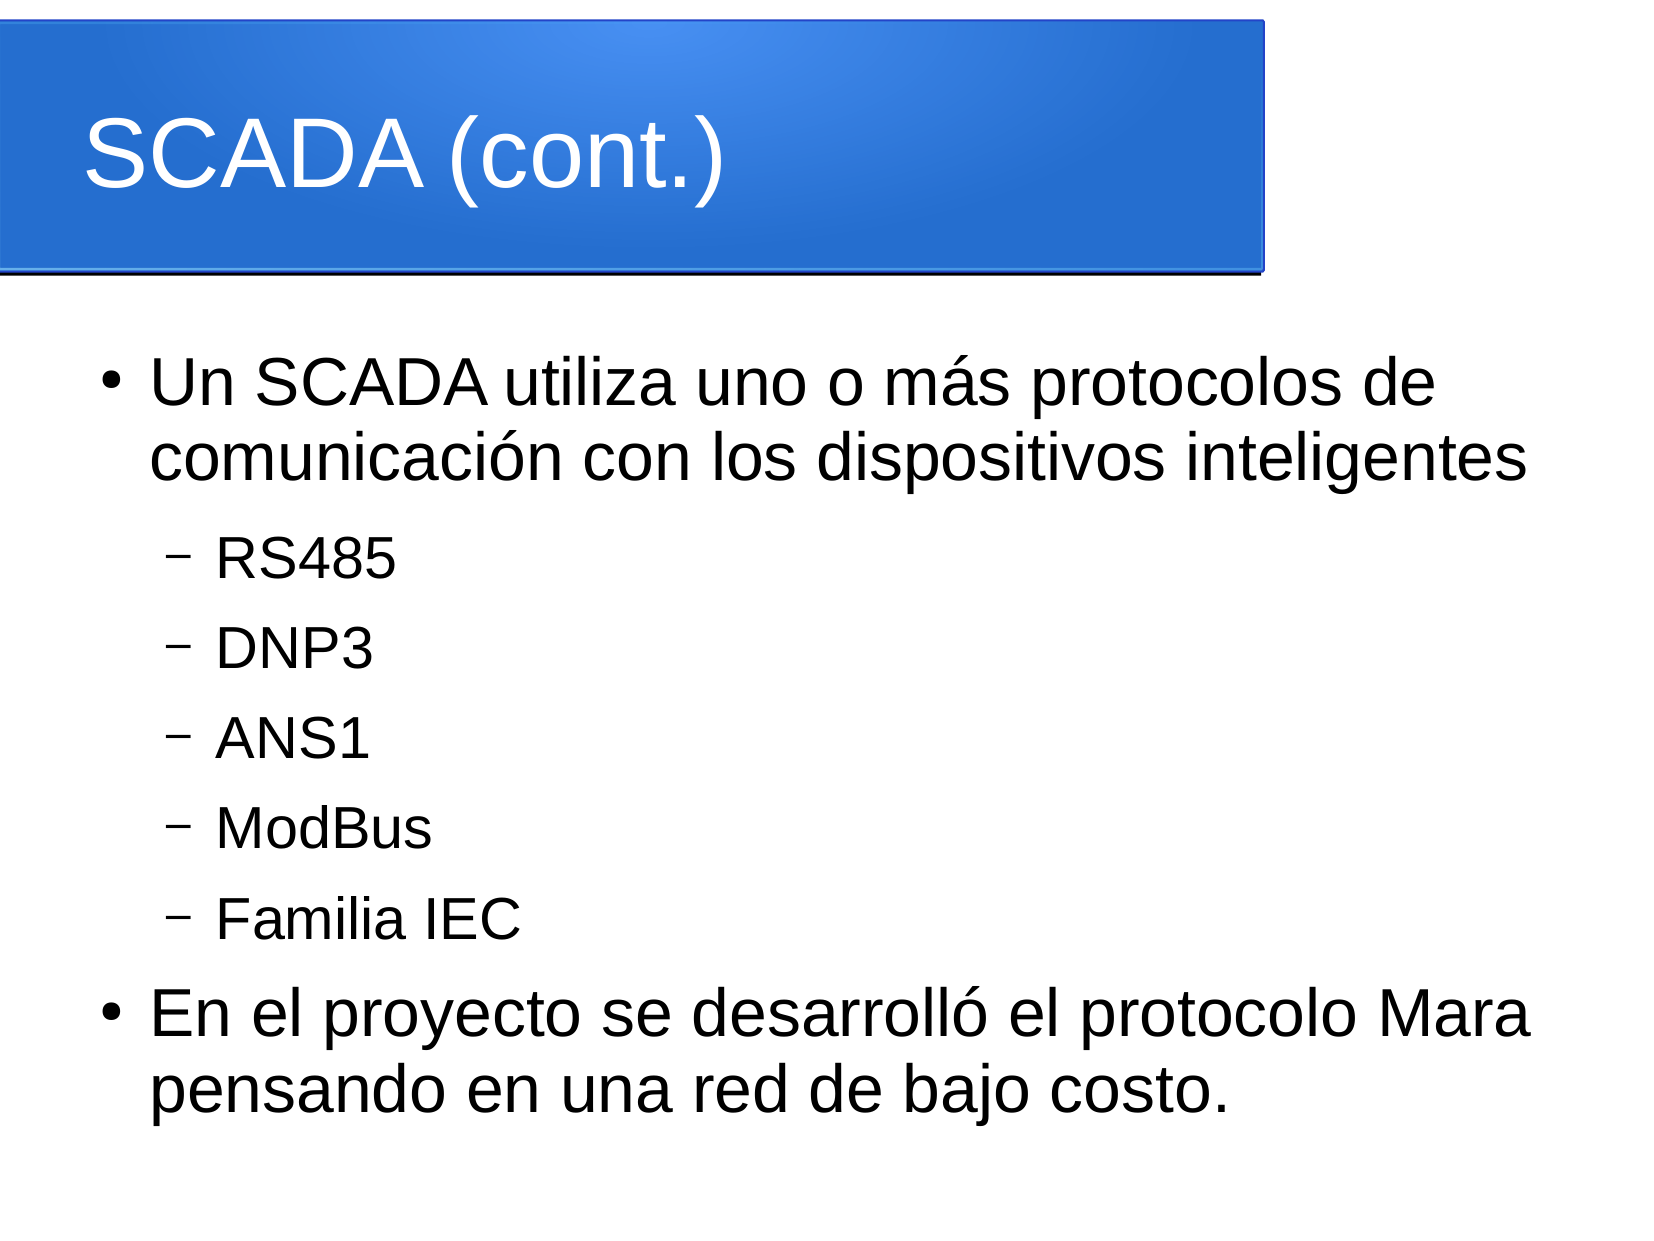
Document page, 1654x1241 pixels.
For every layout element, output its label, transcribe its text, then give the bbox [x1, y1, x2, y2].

list Un SCADA utiliza uno o más protocolos de comunicación con los dispositivos inteligentes RS485 DNP3 ANS1 ModBus Familia IEC En el proyecto se desarrolló el protocolo Mara pensando en una red de bajo costo. [82, 343, 1538, 1158]
title SCADA (cont.) [82, 49, 1250, 257]
